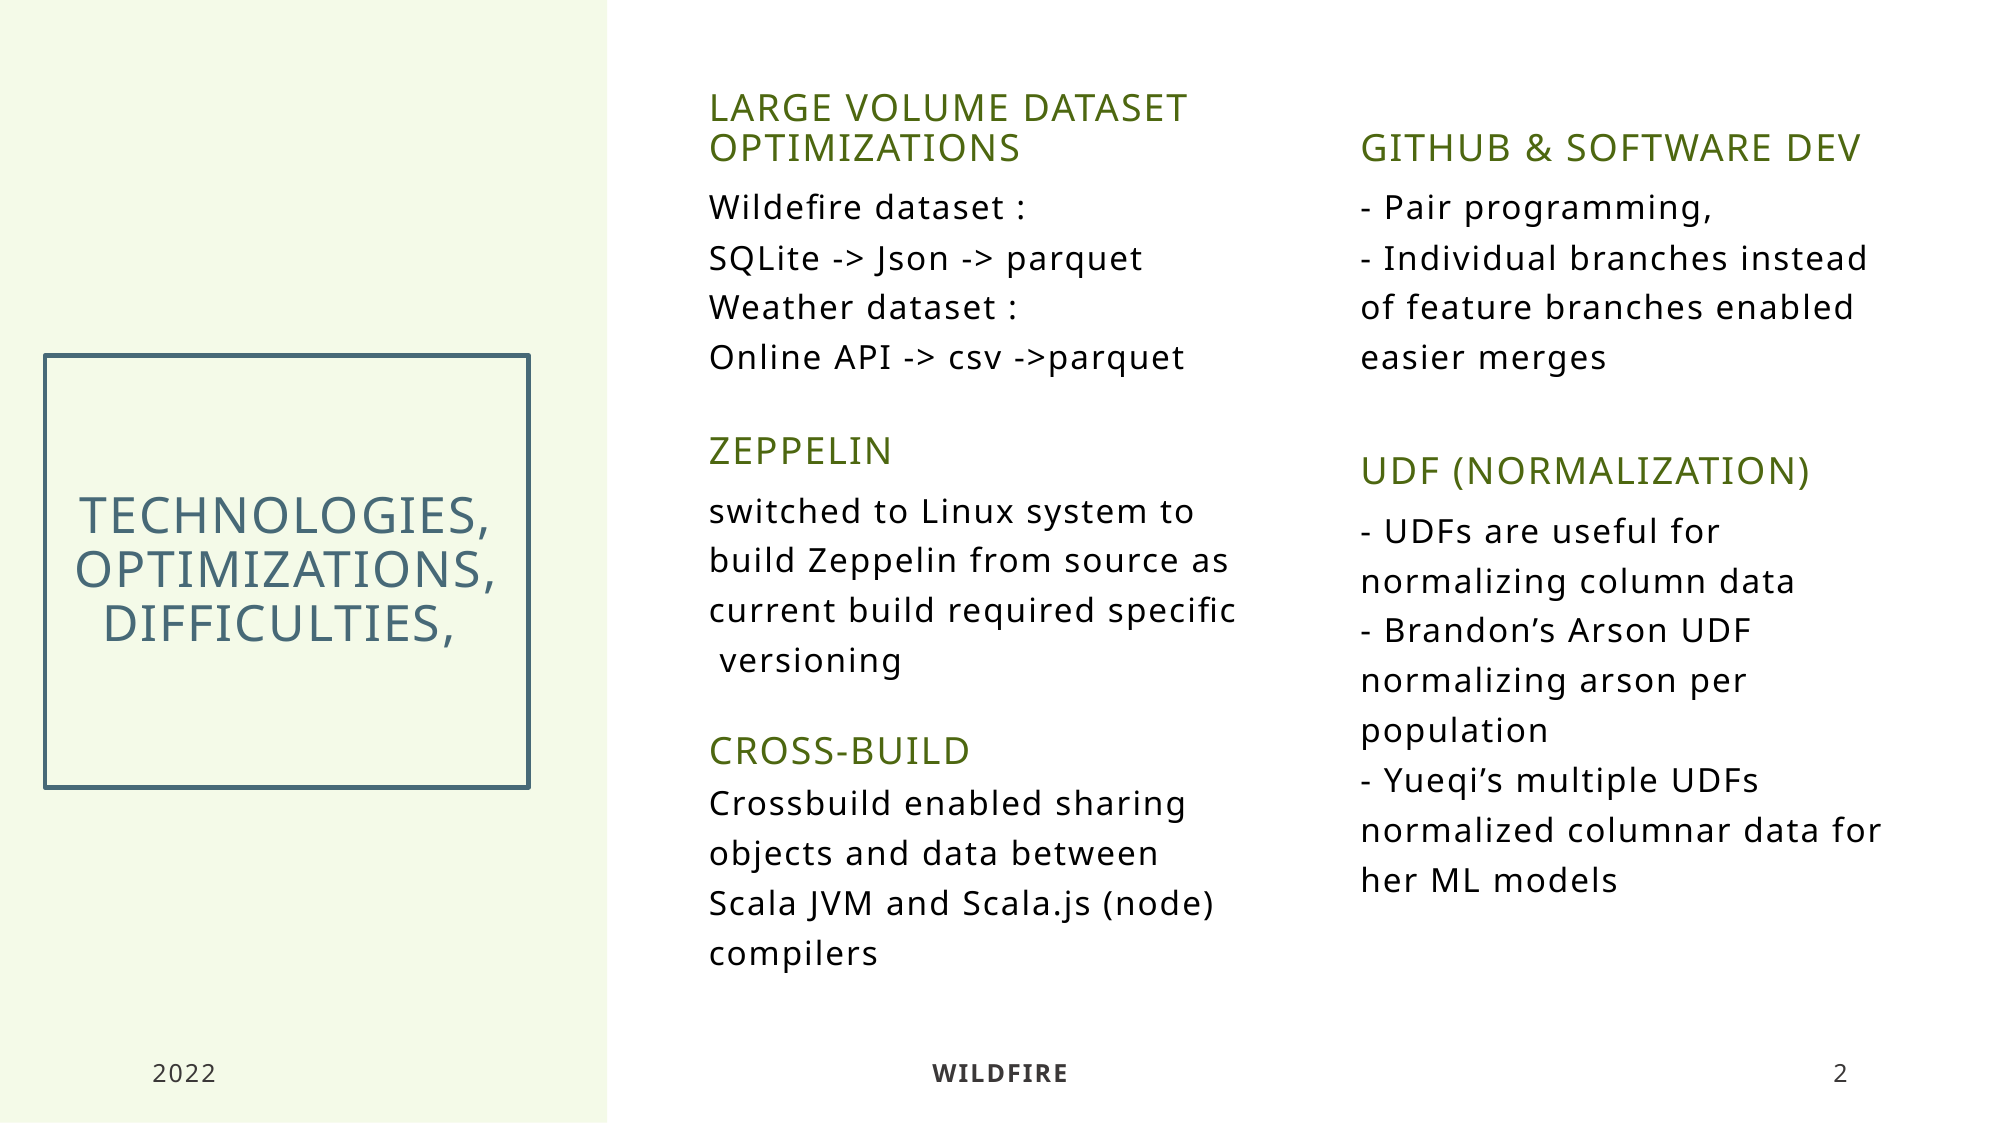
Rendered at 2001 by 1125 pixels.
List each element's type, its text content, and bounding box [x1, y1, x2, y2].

list - Pair programming, - Individual branches instead of feature branches enabled easier merges [1345, 169, 1909, 395]
list Zeppelin [694, 409, 1258, 472]
list Large Volume Dataset Optimizations [694, 107, 1258, 169]
footer wildfire [662, 1042, 1338, 1103]
list switched to Linux system to build Zeppelin from source as current build required specific versioning [694, 472, 1258, 631]
slide_number 2 [1412, 1042, 1863, 1103]
title Technologies, Optimizations, Difficulties, [45, 355, 529, 788]
list UDF (Normalization) [1345, 429, 1909, 492]
slide_number 2022 [137, 1042, 588, 1103]
list Crossbuild enabled sharing objects and data between Scala JVM and Scala.js (node) compilers [694, 765, 1276, 1003]
list cross-build [694, 709, 1258, 765]
list - UDFs are useful for normalizing column data - Brandon’s Arson UDF normalizing arson per population - Yueqi’s multiple UDFs normalized columnar data for her ML models [1345, 492, 1909, 811]
list Github & Software DEV [1345, 107, 1921, 177]
list Wildefire dataset : SQLite -> Json -> parquet Weather dataset : Online API -> csv ->parquet [694, 169, 1258, 395]
